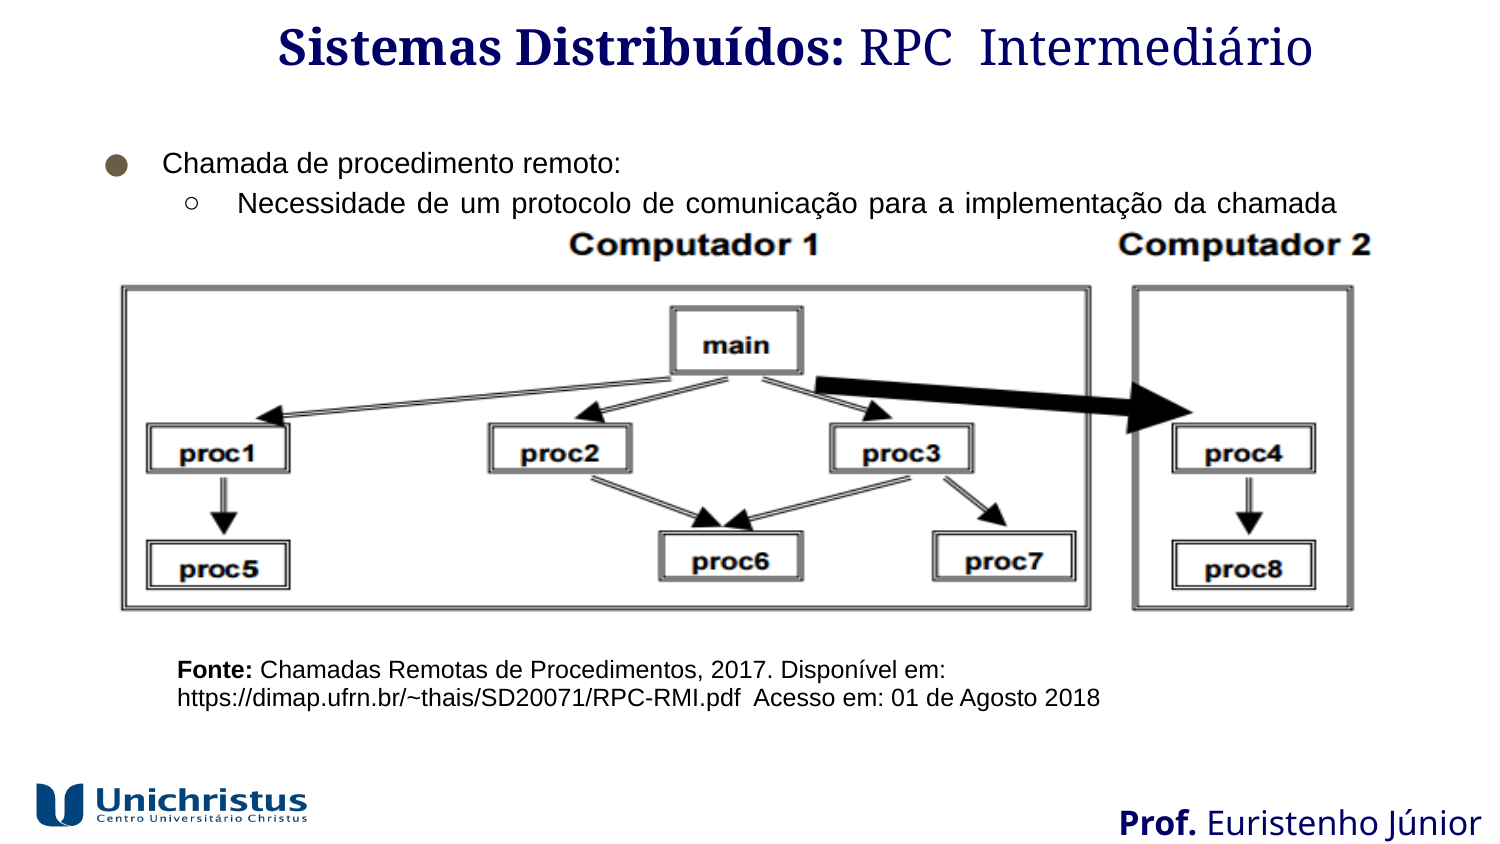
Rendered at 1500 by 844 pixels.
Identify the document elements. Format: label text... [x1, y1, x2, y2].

text_box Sistemas Distribuídos: RPC Intermediário [264, 4, 1324, 78]
text_box Prof. Euristenho Júnior [1103, 791, 1500, 844]
picture [32, 781, 311, 828]
picture [97, 221, 1387, 648]
text_box Fonte: Chamadas Remotas de Procedimentos, 2017. Disponível em: https://dimap.ufrn.br/~thais/SD20071/RPC-RMI.pdf Acesso em: 01 de Agosto 2018 [162, 648, 1365, 720]
text_box Chamada de procedimento remoto: Necessidade de um protocolo de comunicação para a implementação da chamada remota. [72, 124, 1354, 574]
